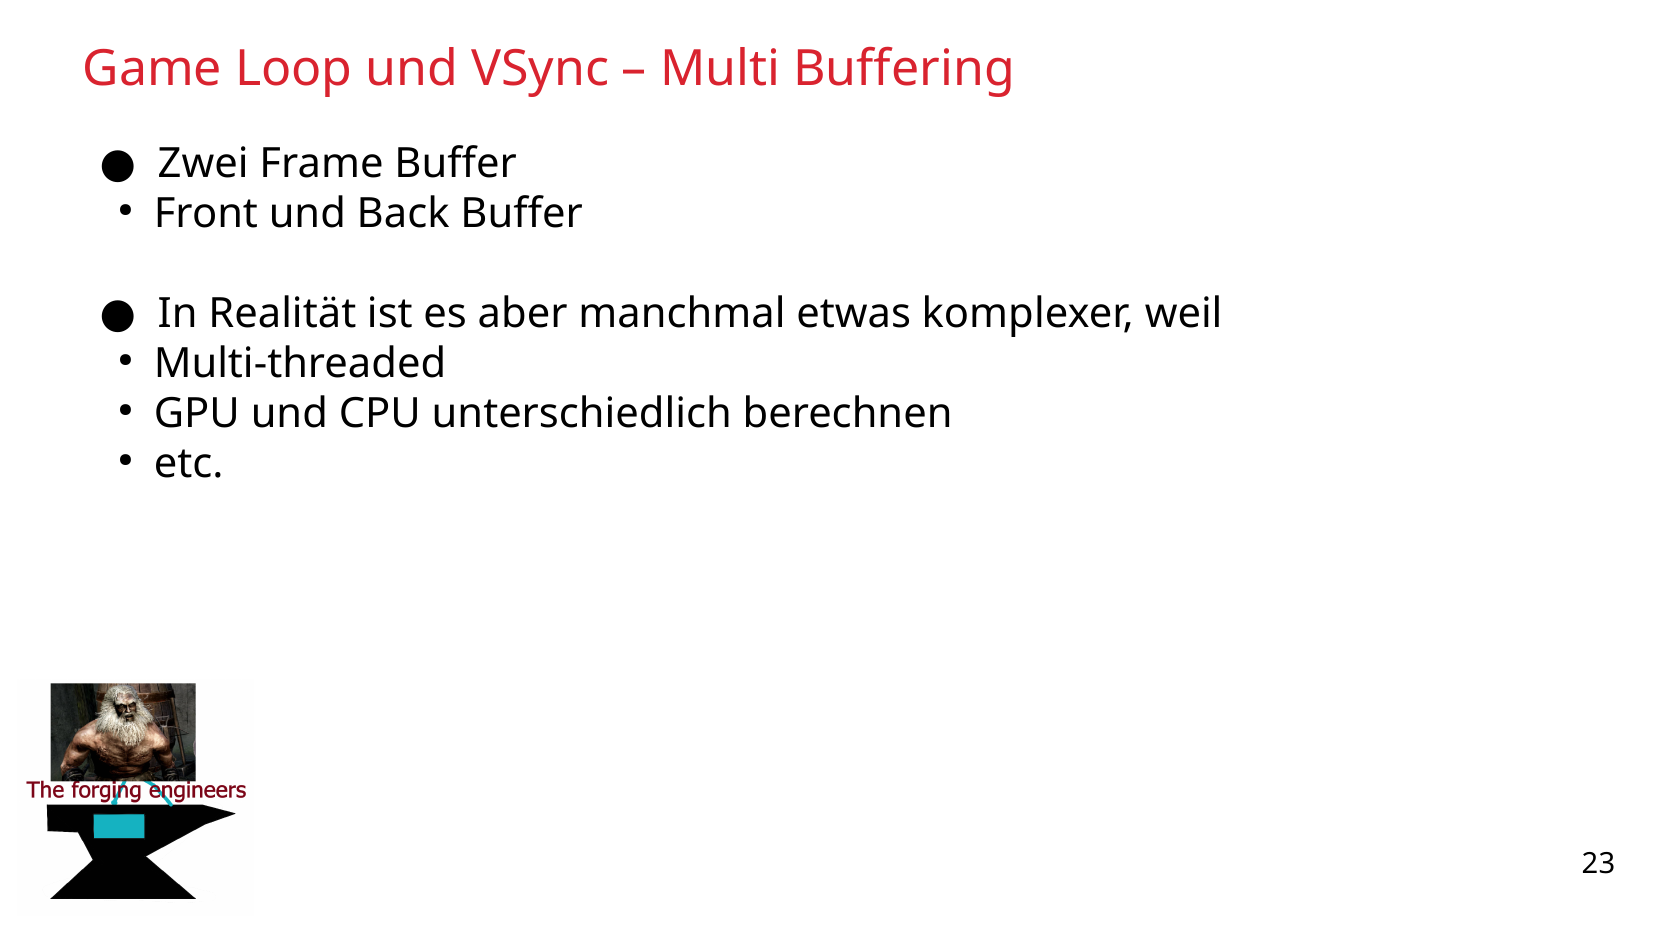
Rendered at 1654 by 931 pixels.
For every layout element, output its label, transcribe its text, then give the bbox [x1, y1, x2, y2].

title Game Loop und VSync – Multi Buffering [82, 37, 1571, 95]
picture [17, 679, 254, 916]
text_box Zwei Frame Buffer Front und Back Buffer In Realität ist es aber manchmal etwas komplexer, weil Multi-threaded GPU und CPU unterschiedlich berechnen etc. [82, 135, 1583, 508]
